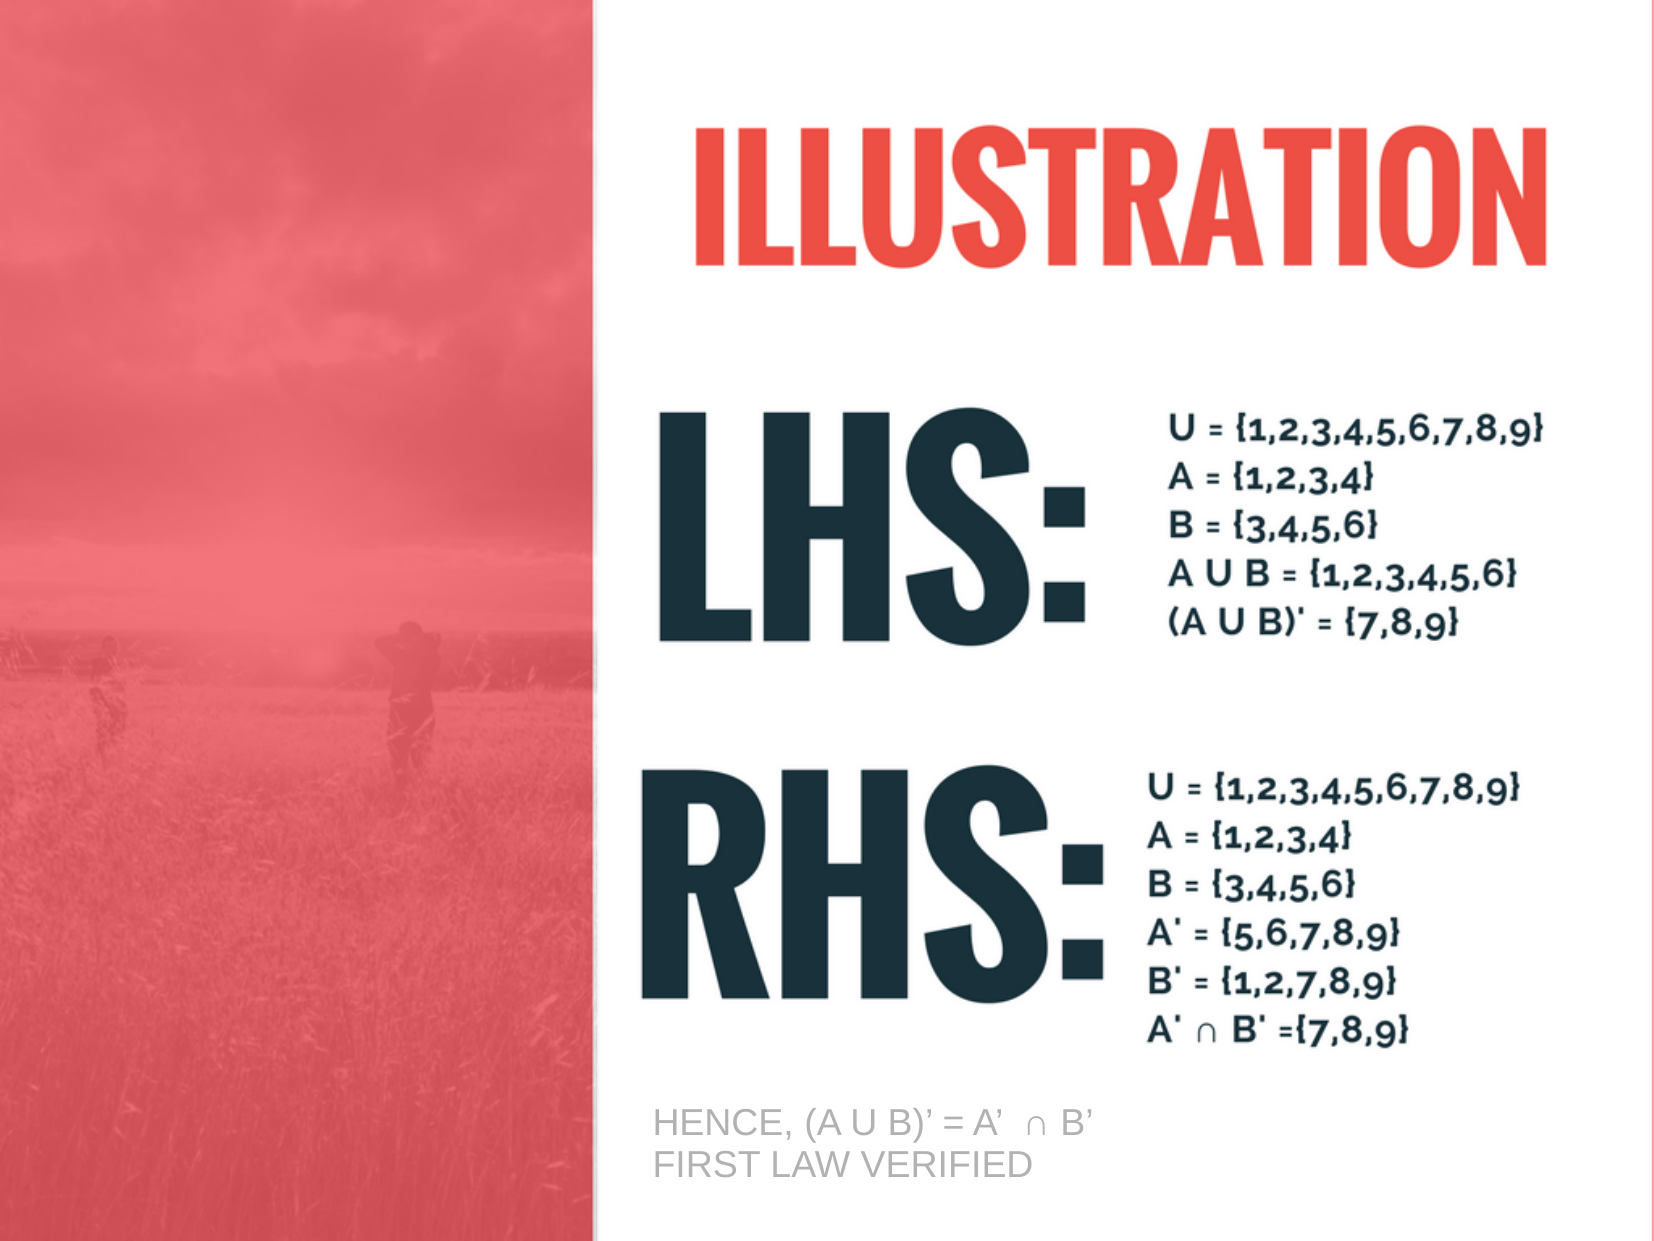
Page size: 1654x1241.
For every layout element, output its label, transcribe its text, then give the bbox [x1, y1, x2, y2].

text_box HENCE, (A U B)’ = A’ ∩ B’ FIRST LAW VERIFIED [637, 1094, 1229, 1193]
picture [0, 0, 1654, 1241]
